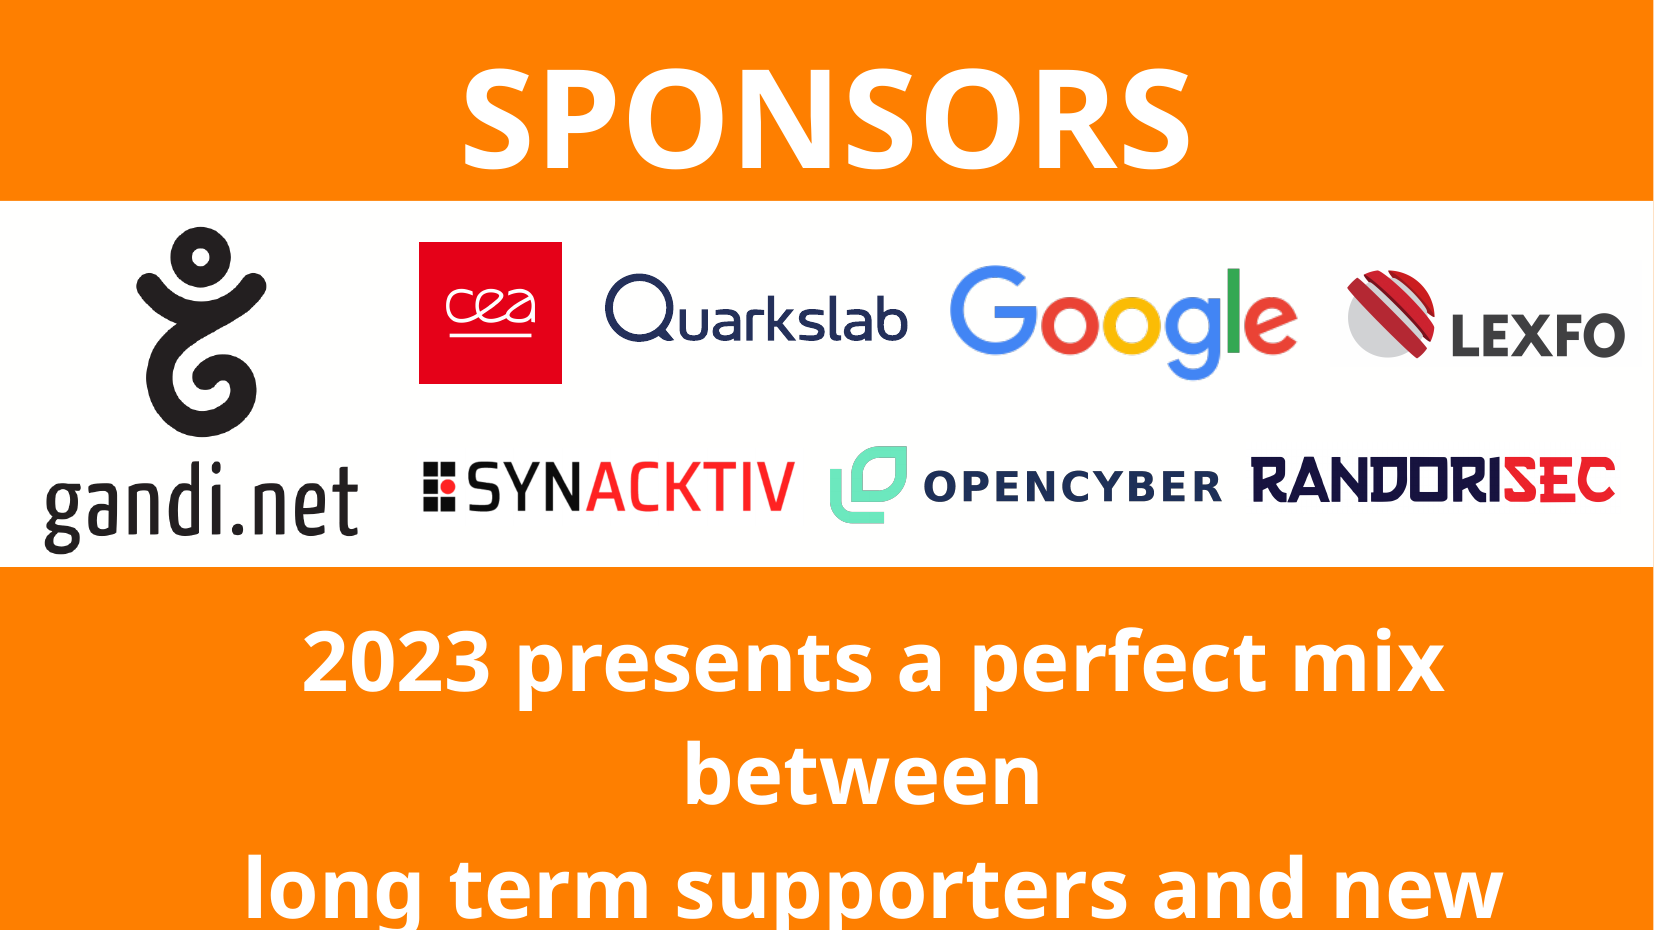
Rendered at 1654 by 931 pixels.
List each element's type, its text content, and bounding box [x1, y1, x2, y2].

picture [1246, 442, 1621, 514]
picture [809, 437, 1235, 533]
title 2023 presents a perfect mix between long term supporters and new comers! Thanks to you all 🥰 [228, 602, 1520, 931]
picture [36, 200, 366, 562]
text_box [0, 200, 1654, 567]
title SPONSORS [82, 37, 1571, 193]
picture [417, 448, 804, 526]
picture [419, 242, 562, 384]
picture [1330, 260, 1642, 367]
picture [575, 254, 1300, 384]
